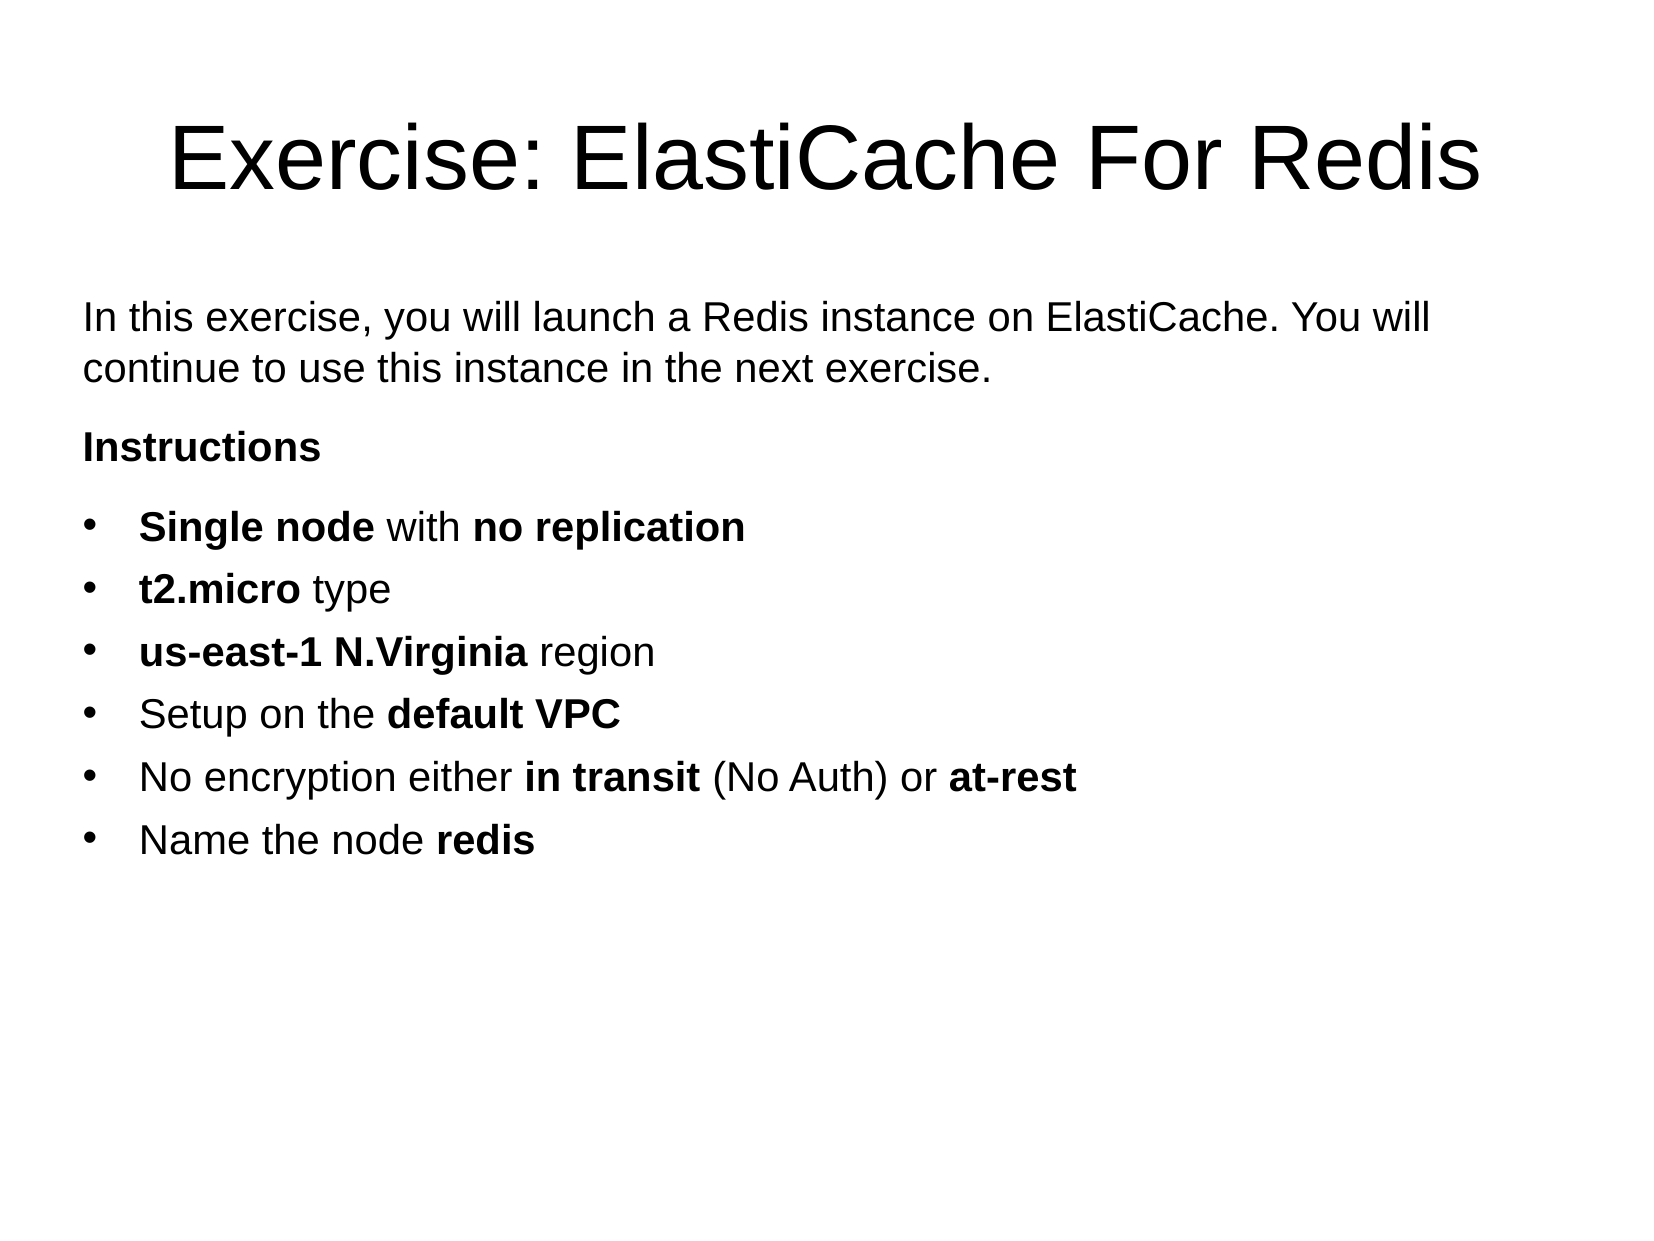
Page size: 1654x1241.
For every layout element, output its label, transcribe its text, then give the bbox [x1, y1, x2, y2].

title Exercise: ElastiCache For Redis [82, 49, 1571, 257]
list In this exercise, you will launch a Redis instance on ElastiCache. You will continue to use this instance in the next exercise. Instructions Single node with no replication t2.micro type us-east-1 N.Virginia region Setup on the default VPC No encryption either in transit (No Auth) or at-rest Name the node redis [82, 290, 1571, 880]
